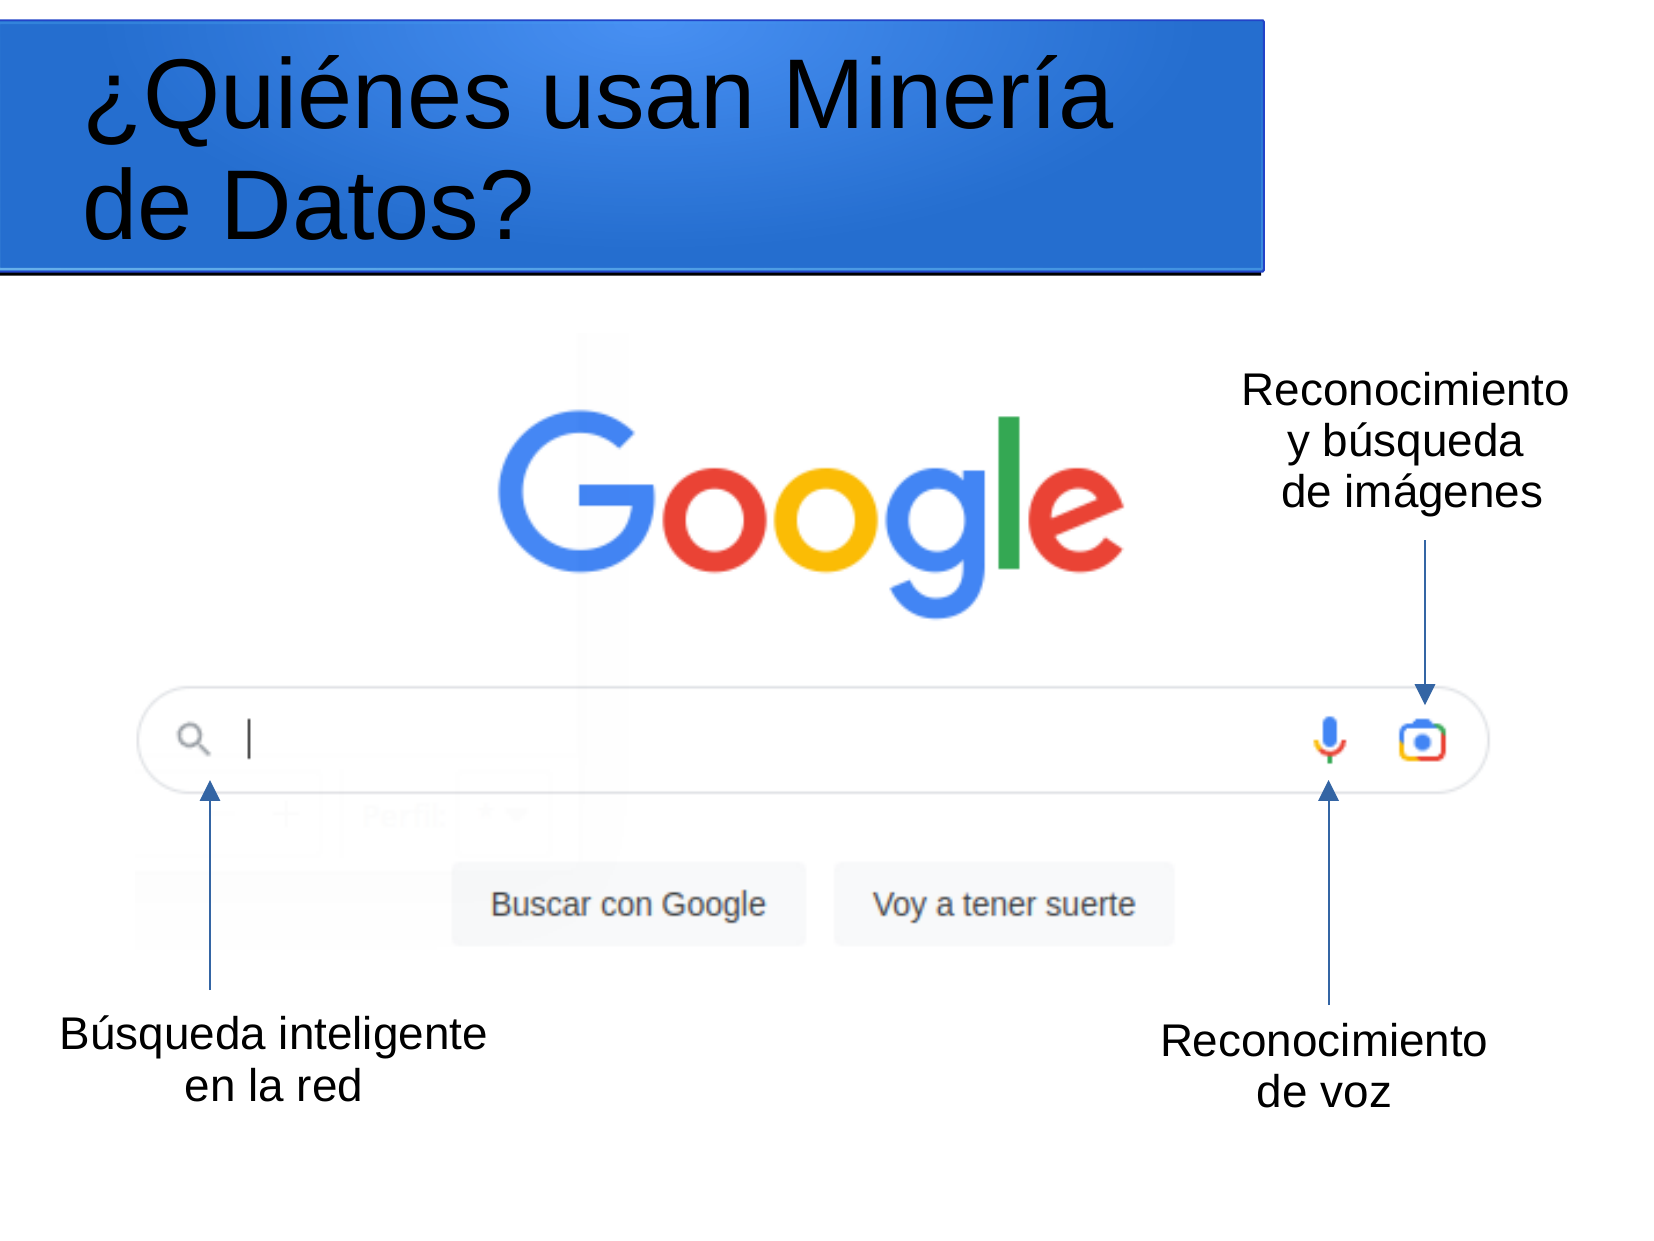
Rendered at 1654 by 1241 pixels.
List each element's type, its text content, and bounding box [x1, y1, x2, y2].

text_box Búsqueda inteligente en la red [45, 1000, 526, 1119]
title ¿Quiénes usan Minería de Datos? [82, 38, 1235, 261]
text_box Reconocimiento y búsqueda de imágenes [1226, 356, 1598, 526]
picture [135, 333, 1495, 976]
text_box Reconocimiento de voz [1145, 1007, 1504, 1126]
